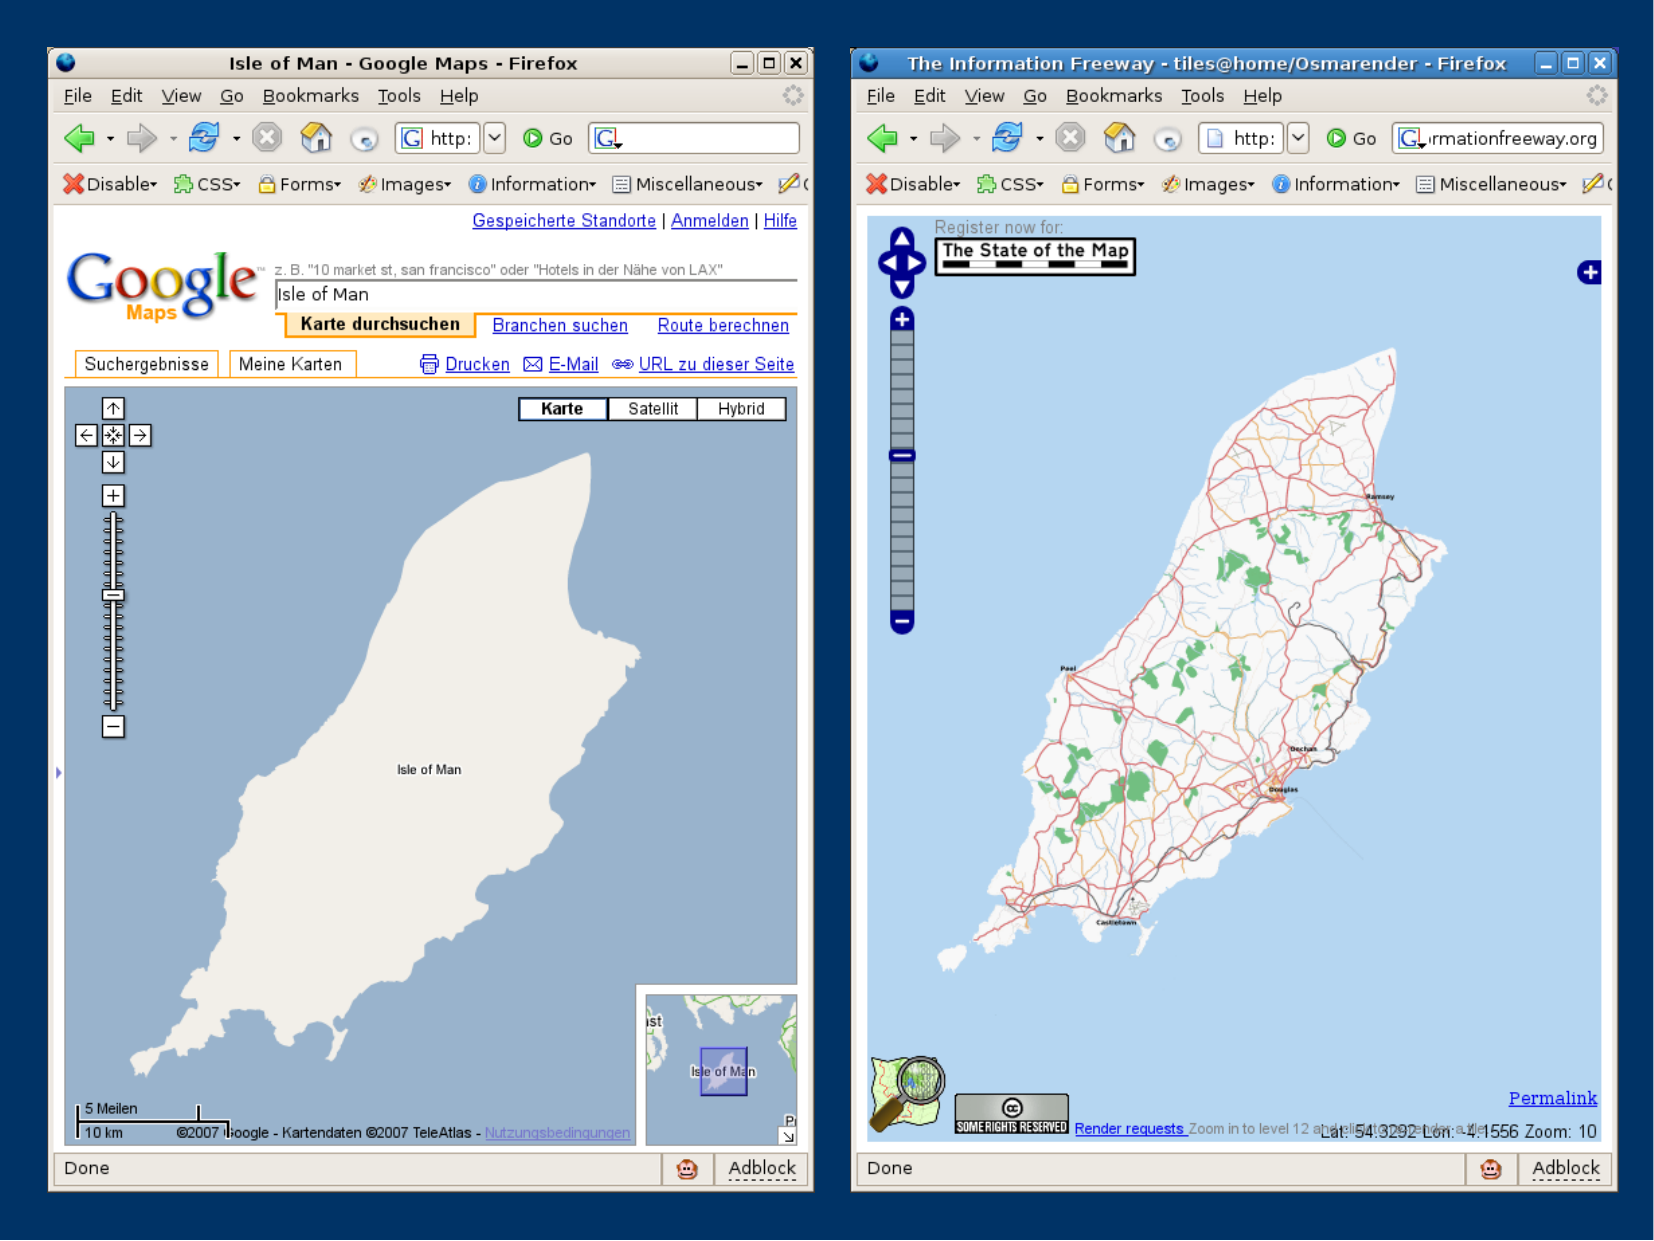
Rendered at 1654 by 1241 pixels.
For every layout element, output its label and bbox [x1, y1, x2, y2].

picture [47, 47, 815, 1193]
picture [850, 47, 1619, 1193]
